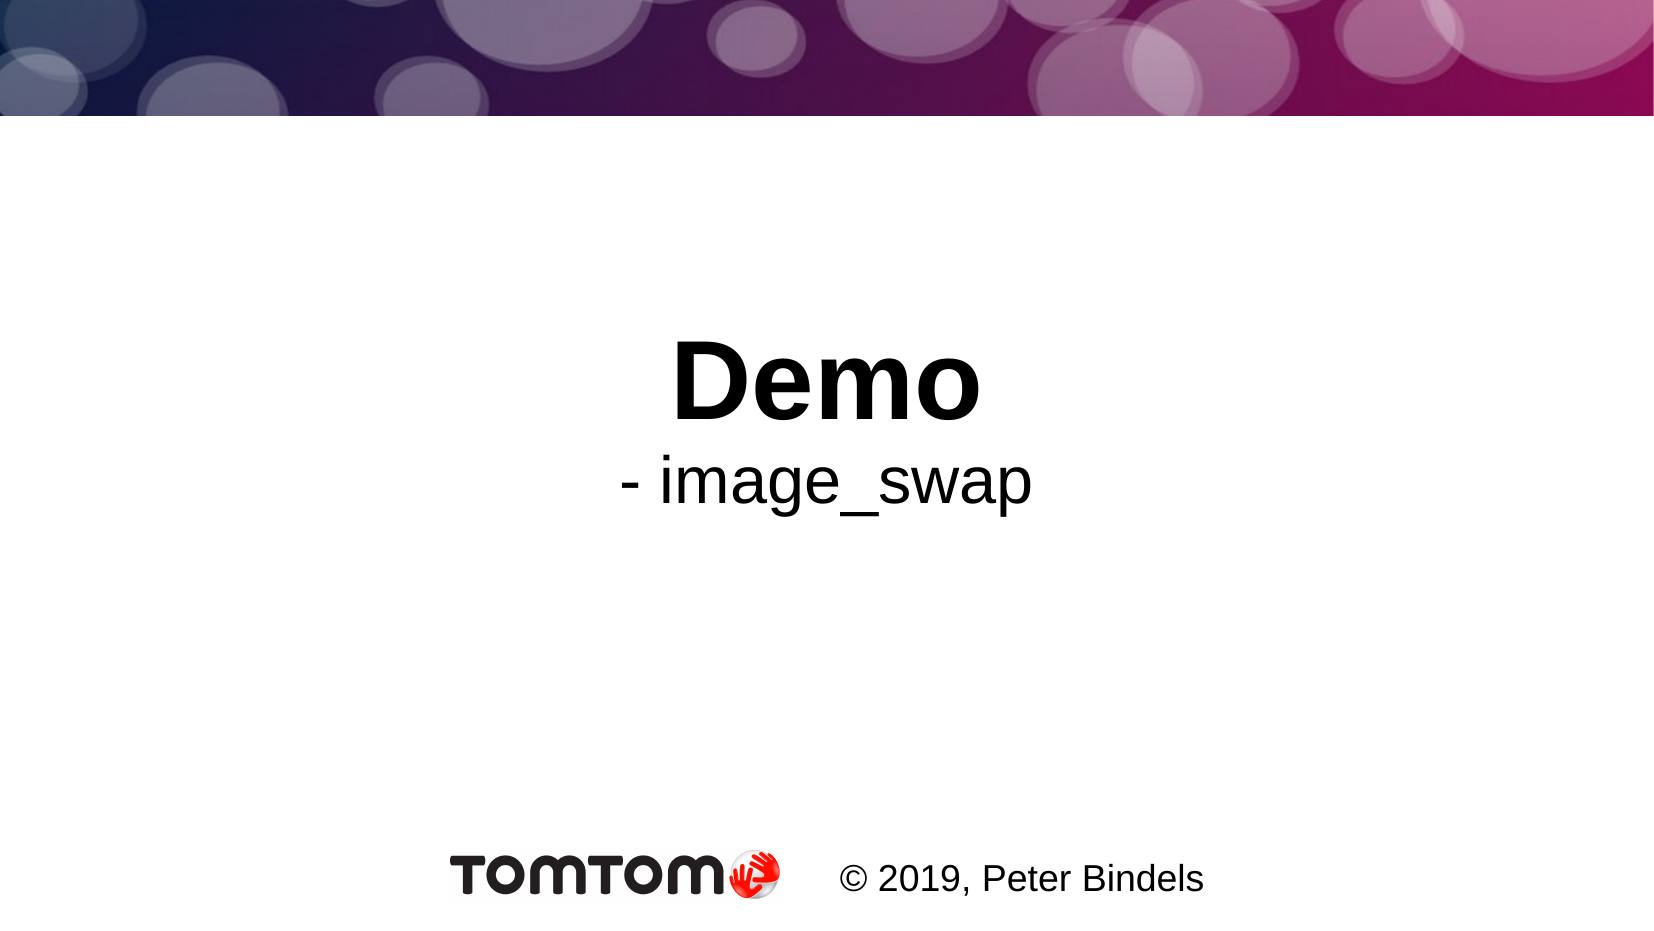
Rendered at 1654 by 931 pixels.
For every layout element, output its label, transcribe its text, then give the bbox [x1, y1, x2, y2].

picture [450, 847, 784, 906]
subtitle Demo - image_swap [82, 119, 1571, 717]
picture [0, 0, 1654, 116]
